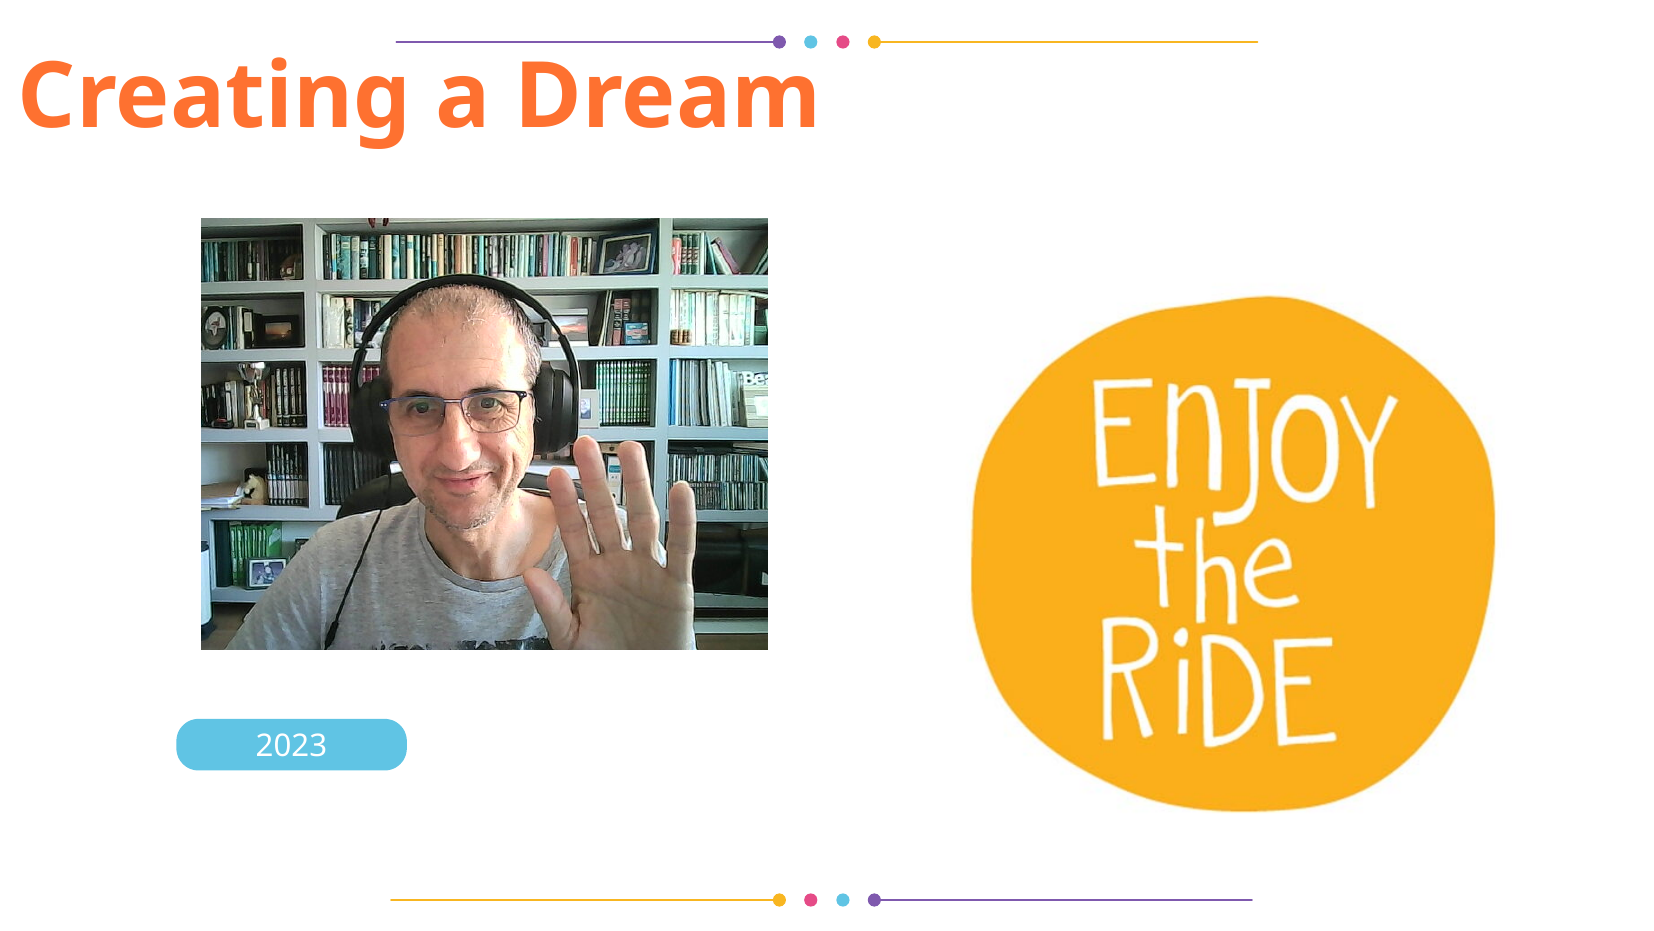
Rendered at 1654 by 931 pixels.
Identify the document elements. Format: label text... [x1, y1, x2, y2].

title Creating a Dream [17, 7, 1022, 178]
title CANDY [129, 187, 686, 378]
picture [201, 218, 768, 650]
picture [929, 265, 1536, 857]
text_box 2023 [176, 718, 407, 771]
